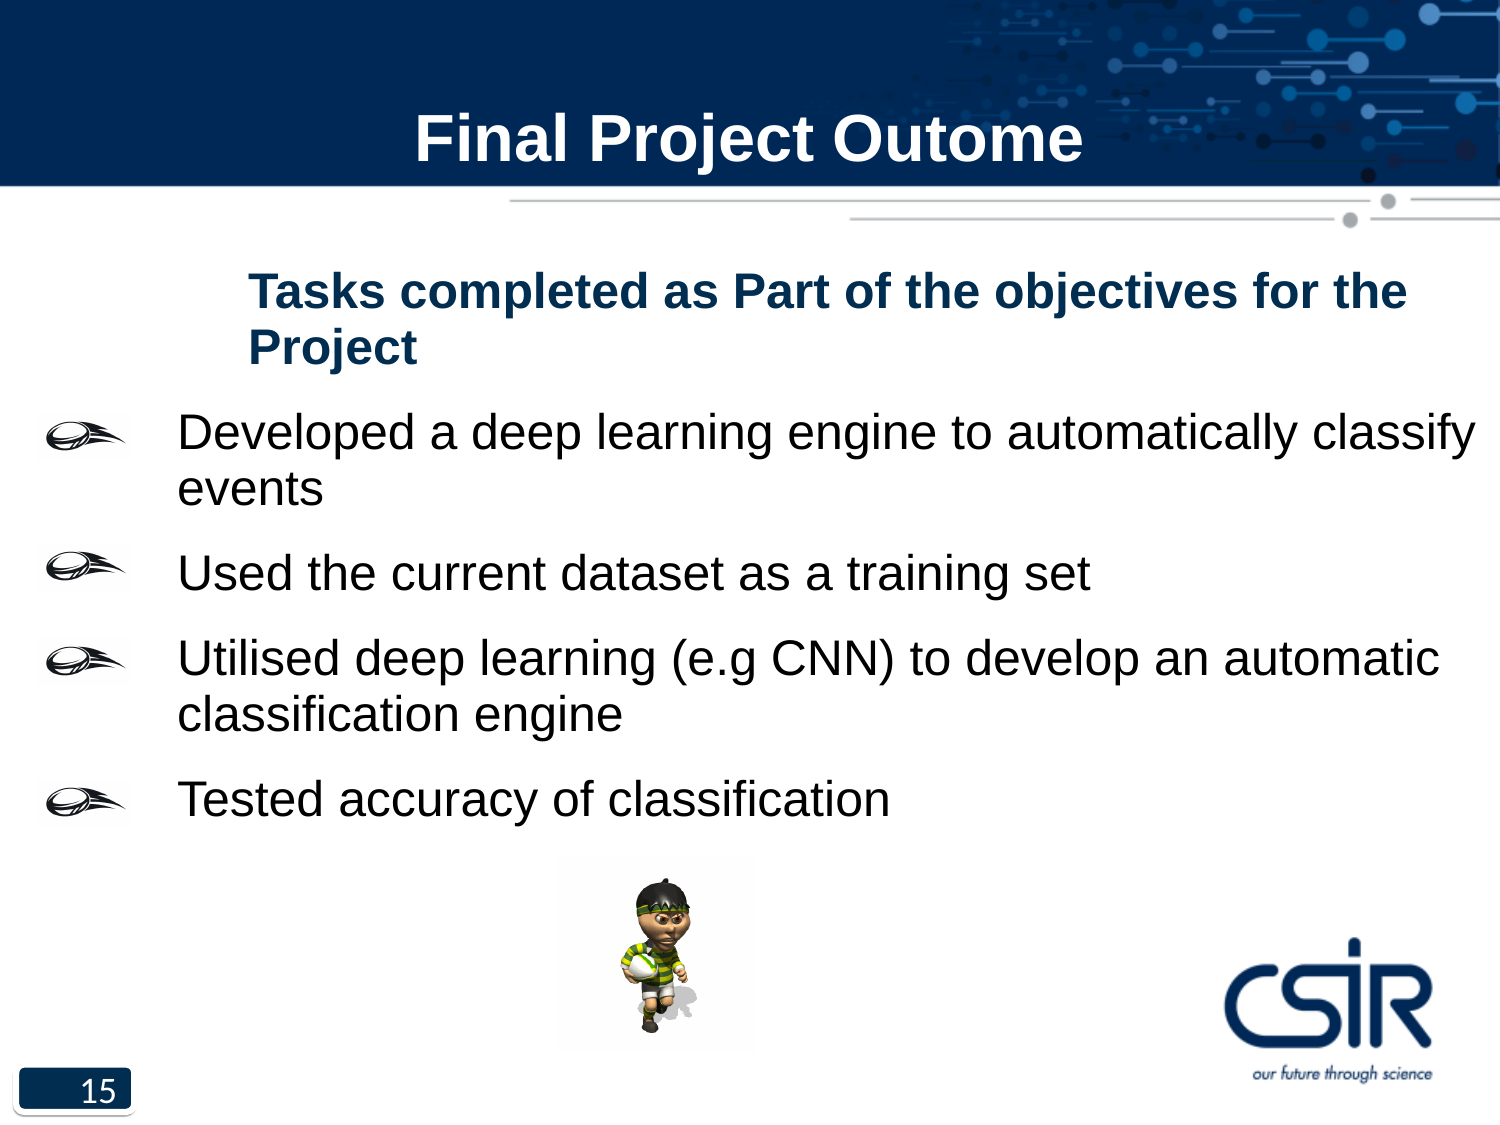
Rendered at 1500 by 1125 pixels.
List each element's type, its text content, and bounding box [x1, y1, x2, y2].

title Final Project Outome [75, 44, 1425, 233]
picture [0, 0, 1500, 1125]
list Tasks completed as Part of the objectives for the Project Developed a deep learning engine to automatically classify events Used the current dataset as a training set Utilised deep learning (e.g CNN) to develop an automatic classification engine Tested accuracy of classification [106, 263, 1500, 839]
